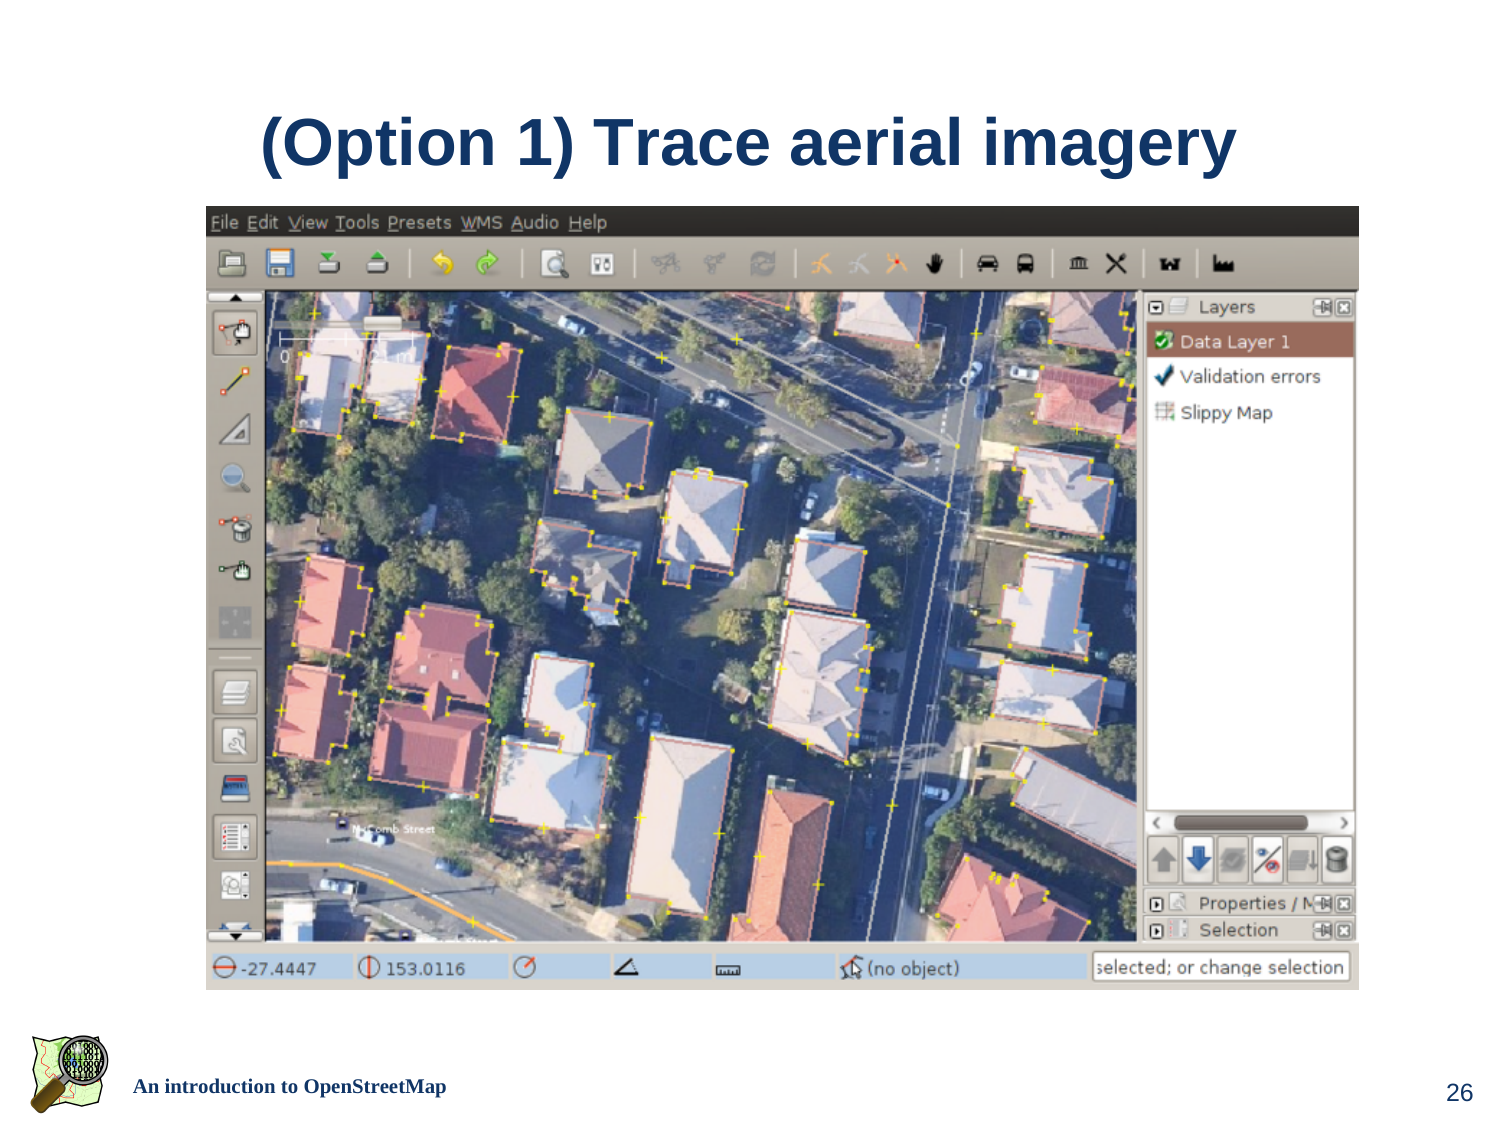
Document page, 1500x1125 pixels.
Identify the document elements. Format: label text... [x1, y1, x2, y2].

title (Option 1) Trace aerial imagery [74, 37, 1425, 240]
picture [29, 1033, 110, 1114]
picture [206, 206, 1359, 990]
